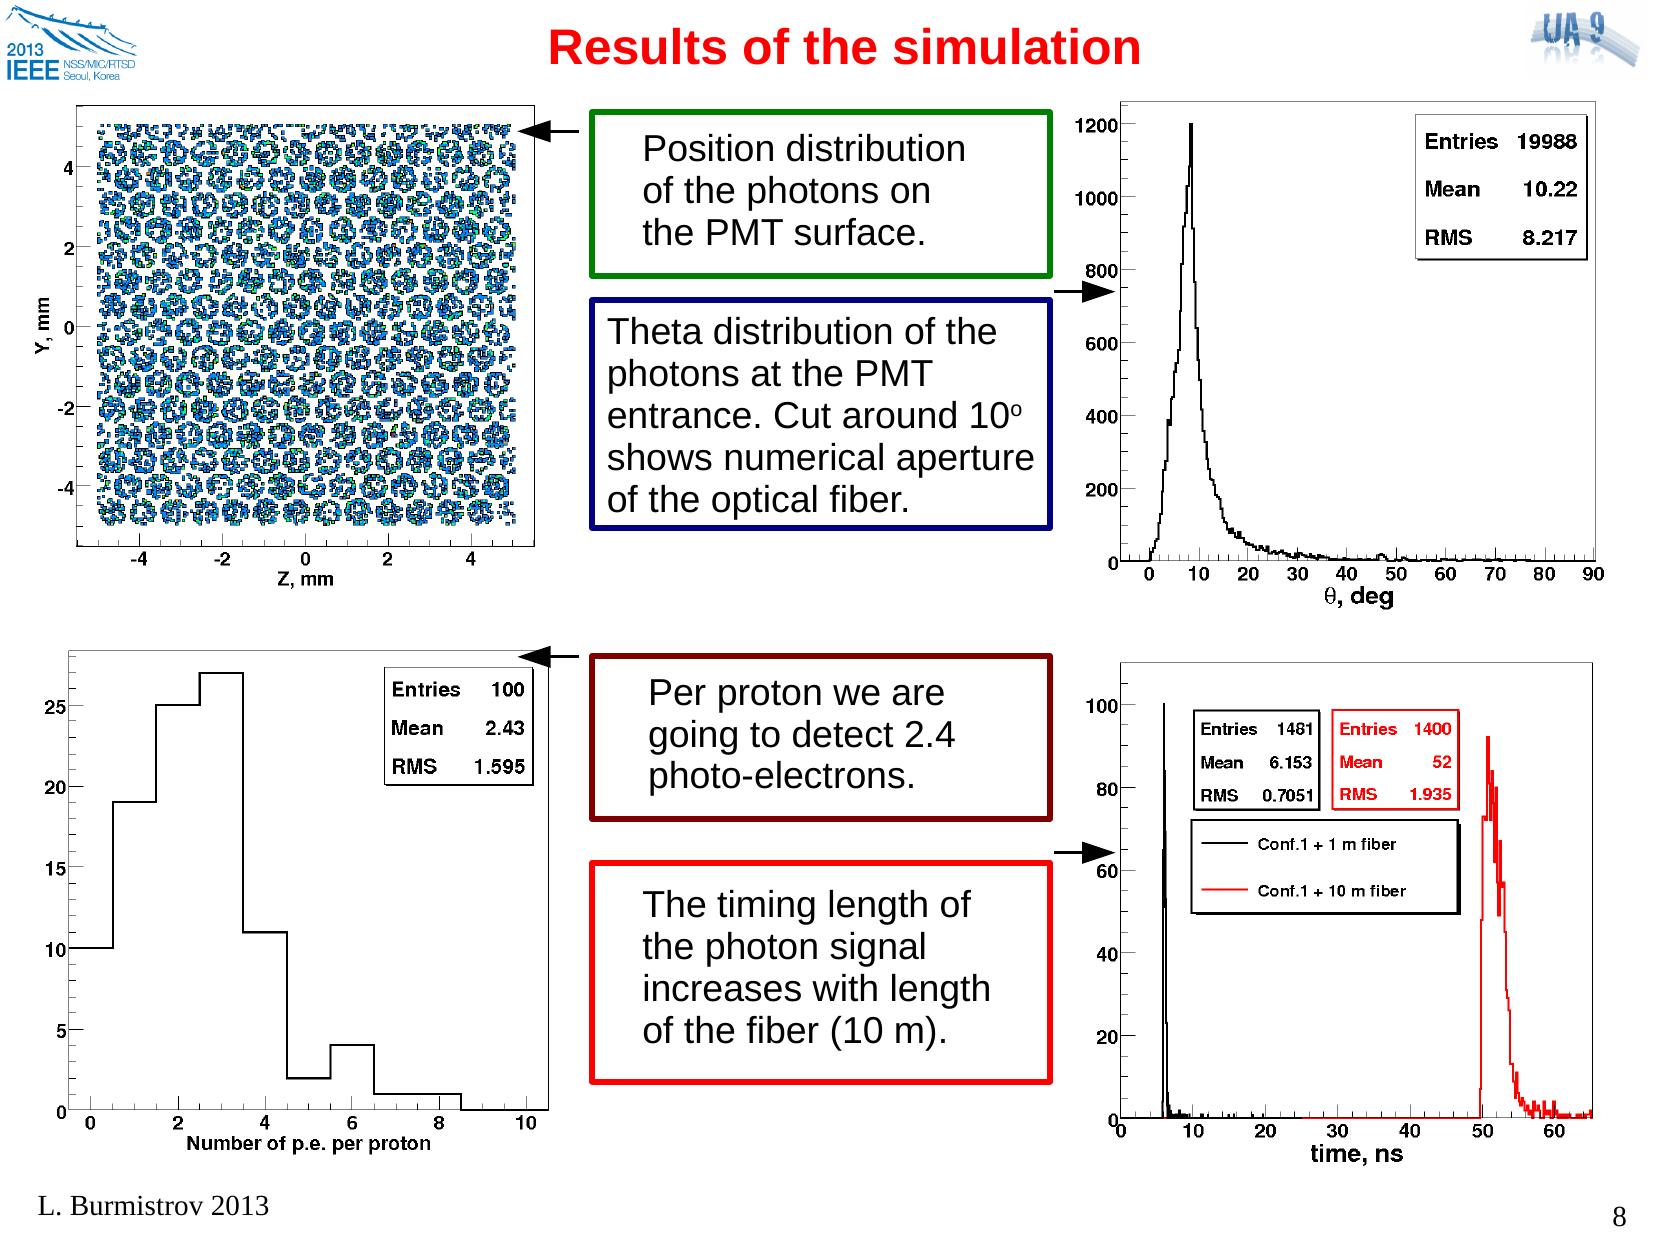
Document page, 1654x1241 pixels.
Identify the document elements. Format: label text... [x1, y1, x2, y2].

text_box Per proton we are going to detect 2.4 photo-electrons. [633, 663, 1009, 805]
picture [5, 5, 137, 81]
text_box Position distribution of the photons on the PMT surface. [627, 120, 1003, 262]
text_box Results of the simulation [503, 11, 1187, 83]
picture [24, 88, 550, 598]
picture [1067, 88, 1609, 614]
text_box The timing length of the photon signal increases with length of the fiber (10 m). [627, 876, 1007, 1059]
picture [1067, 645, 1609, 1171]
picture [15, 637, 558, 1163]
text_box Theta distribution of the photons at the PMT entrance. Cut around 10o shows numerical aperture of the optical fiber. [595, 303, 1047, 525]
picture [1525, 2, 1646, 79]
